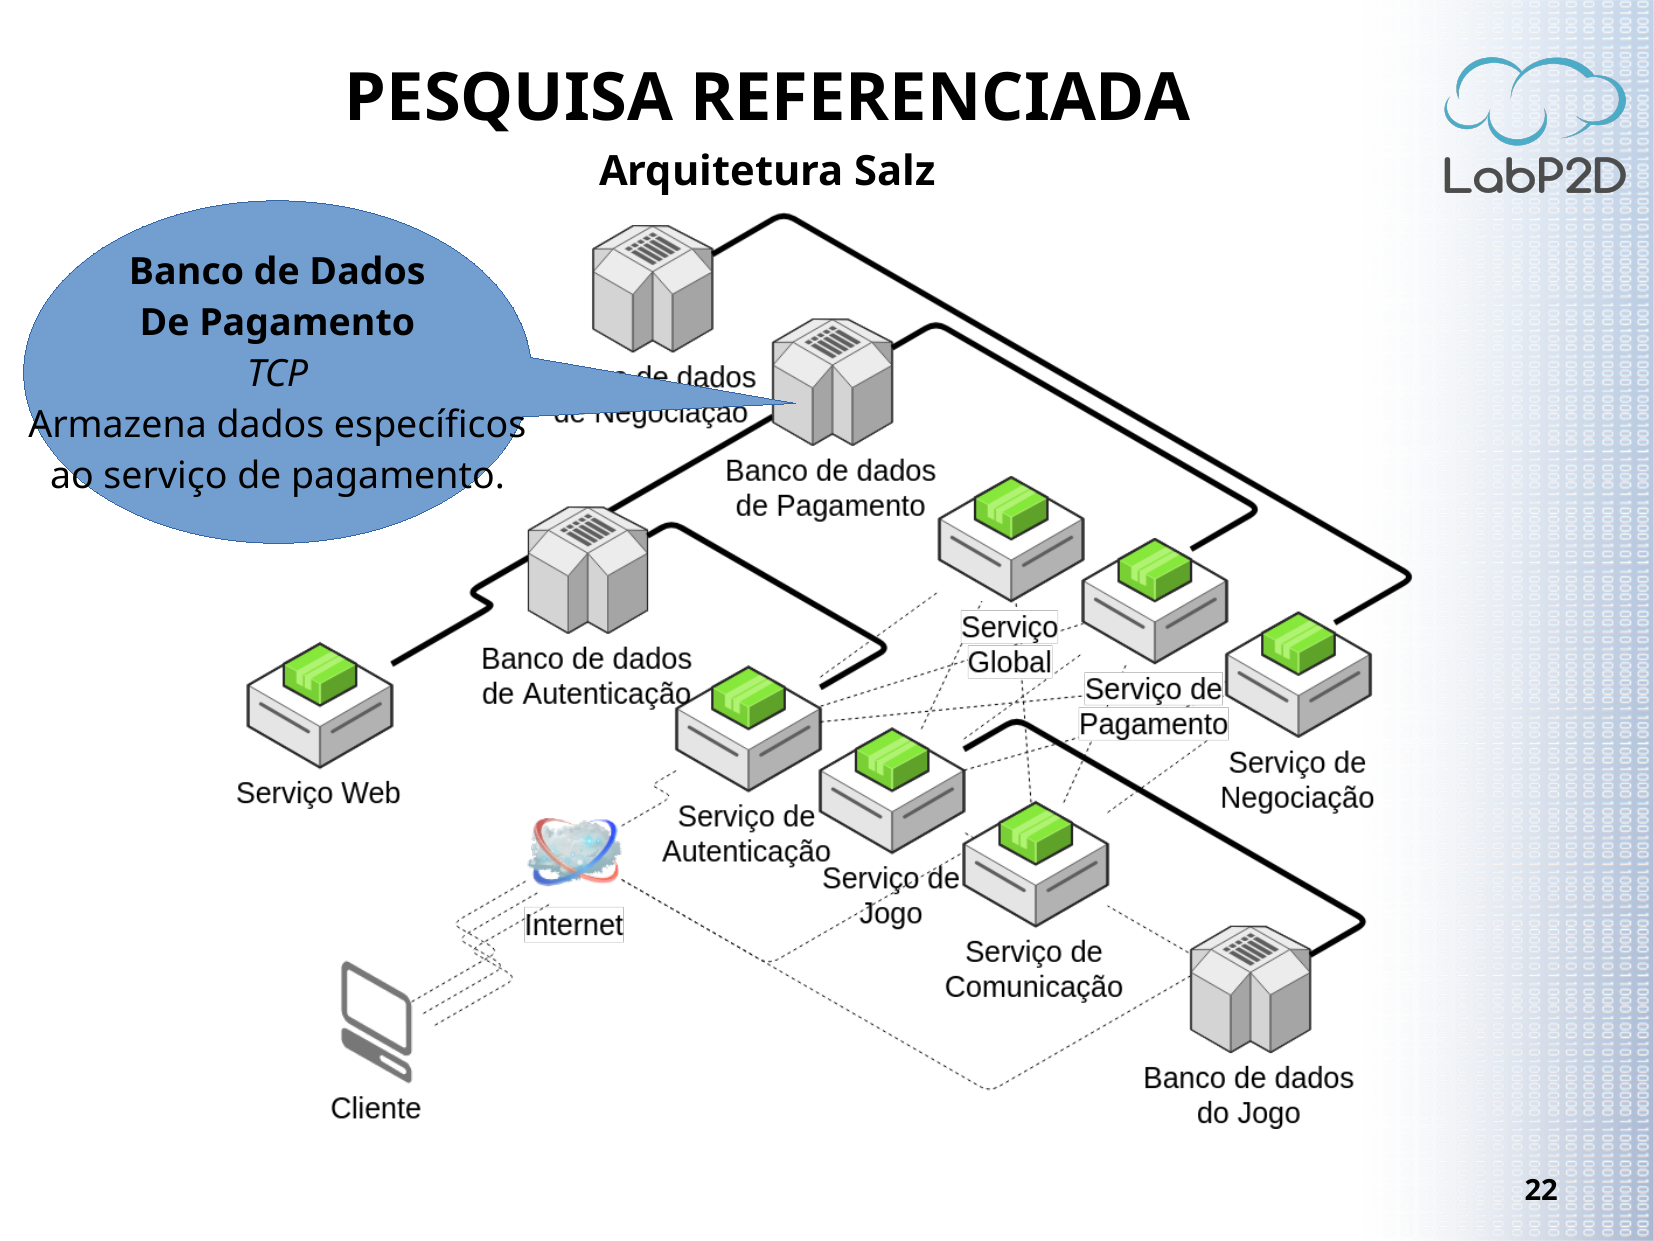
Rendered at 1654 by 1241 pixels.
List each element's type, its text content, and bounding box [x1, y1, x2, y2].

title PESQUISA REFERENCIADA Arquitetura Salz [82, 19, 1453, 227]
picture [236, 1, 1654, 1240]
text_box Banco de Dados De Pagamento TCP Armazena dados específicos ao serviço de pagamento. [23, 200, 796, 544]
picture [478, 471, 489, 486]
